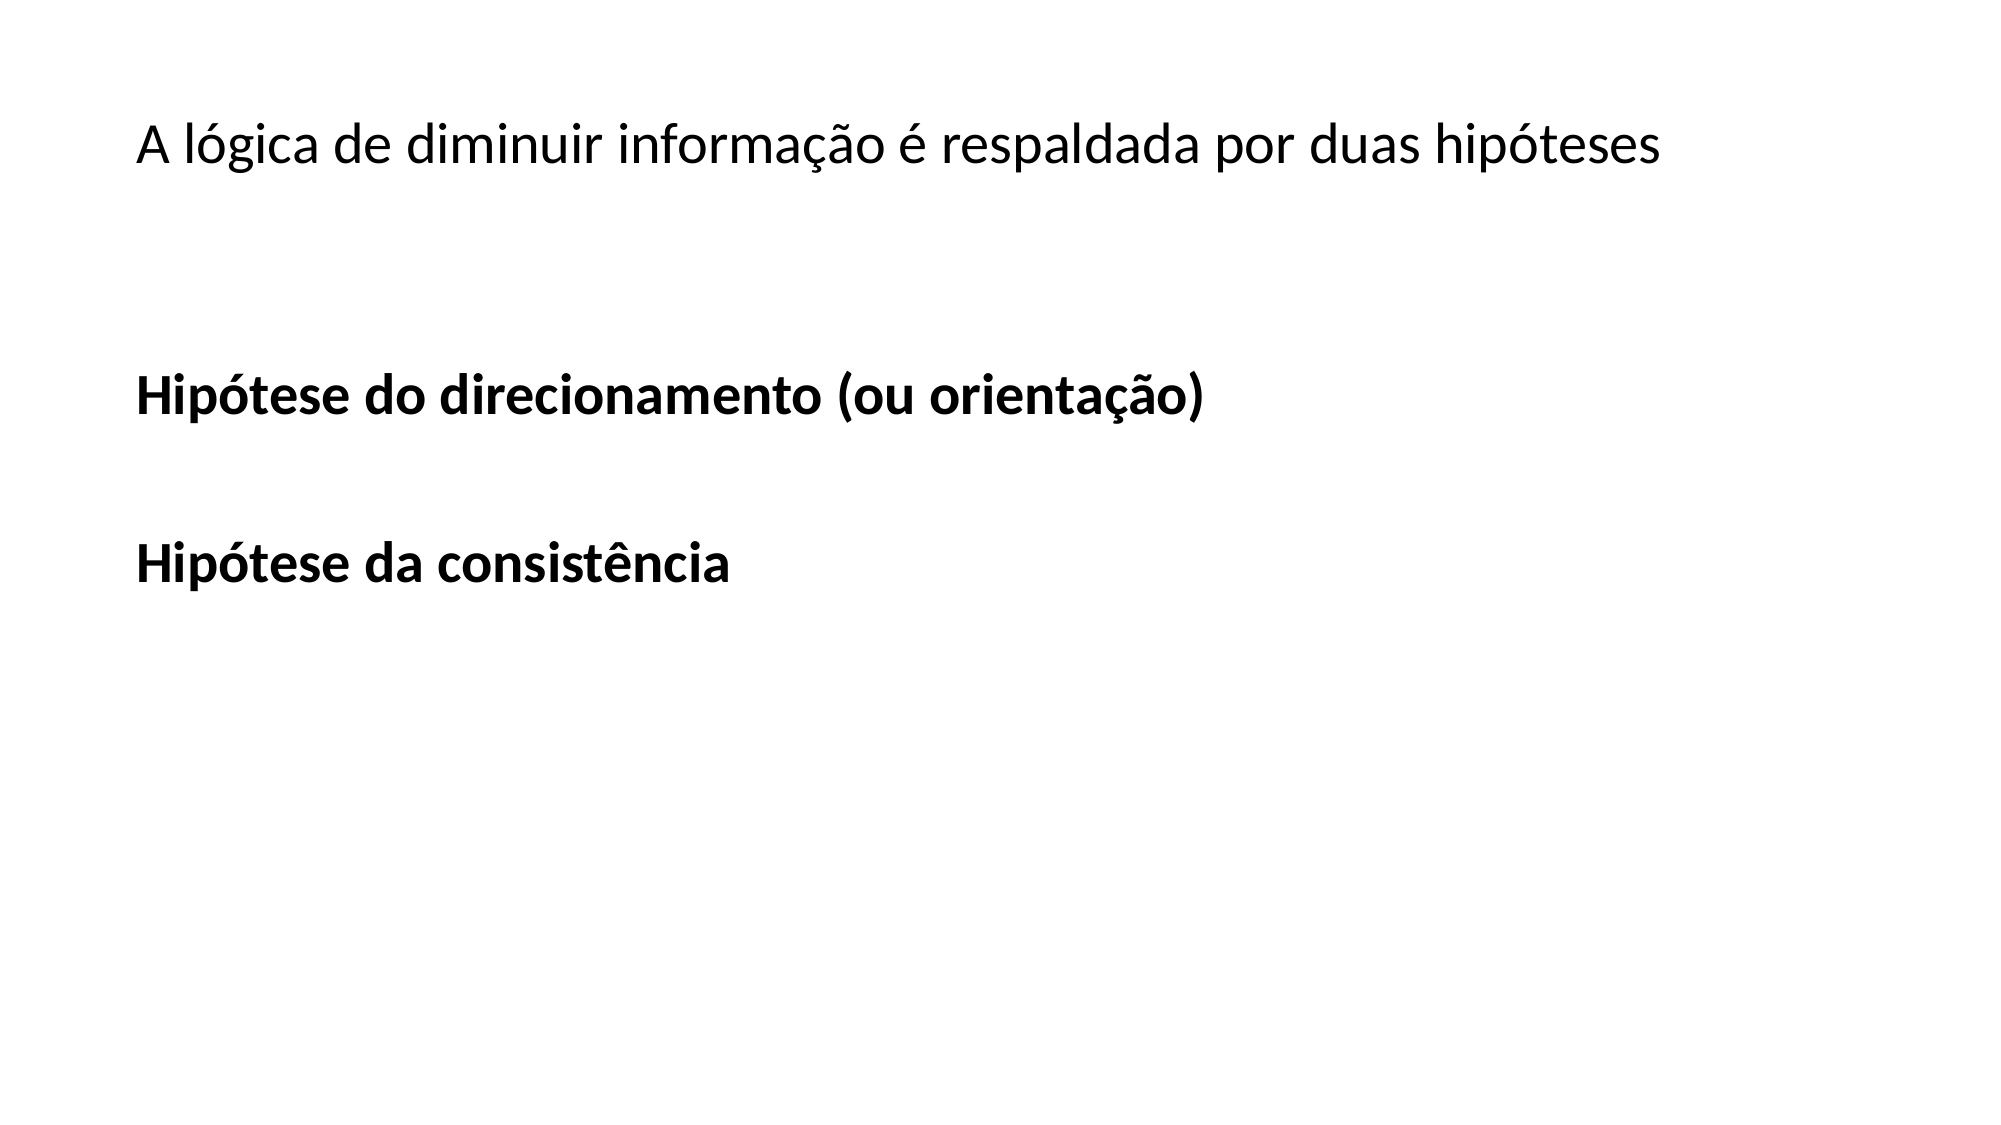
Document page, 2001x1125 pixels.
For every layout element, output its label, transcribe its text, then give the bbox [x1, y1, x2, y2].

list A lógica de diminuir informação é respaldada por duas hipóteses Hipótese do direcionamento (ou orientação) Hipótese da consistência [121, 105, 1847, 680]
